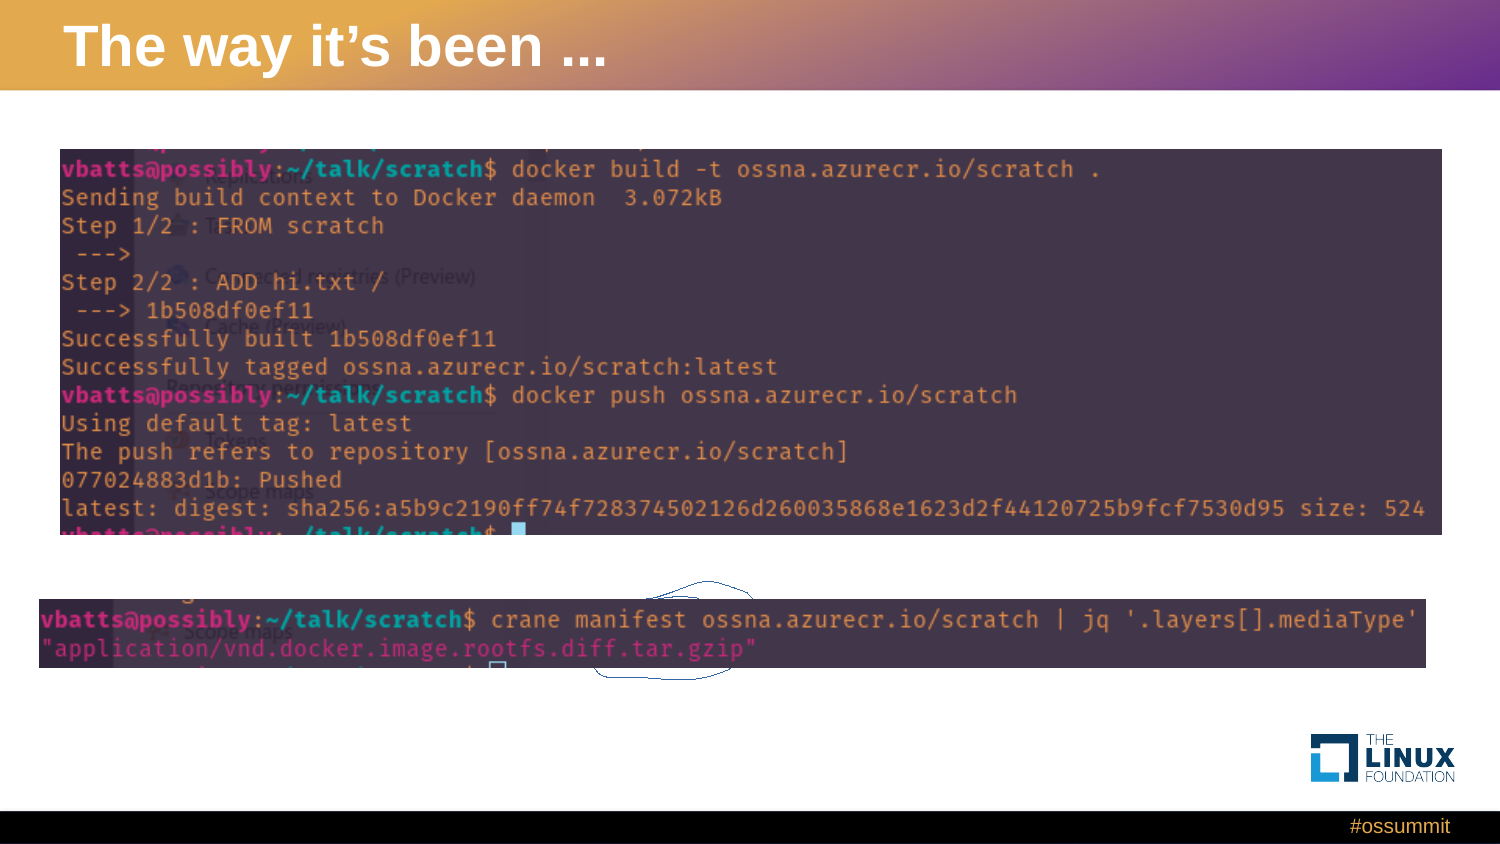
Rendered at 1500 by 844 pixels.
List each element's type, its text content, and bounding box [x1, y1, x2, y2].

picture [60, 149, 1442, 535]
title The way it’s been ... [48, 6, 1425, 87]
picture [39, 599, 1426, 668]
picture [0, 0, 1500, 90]
picture [1311, 734, 1455, 782]
